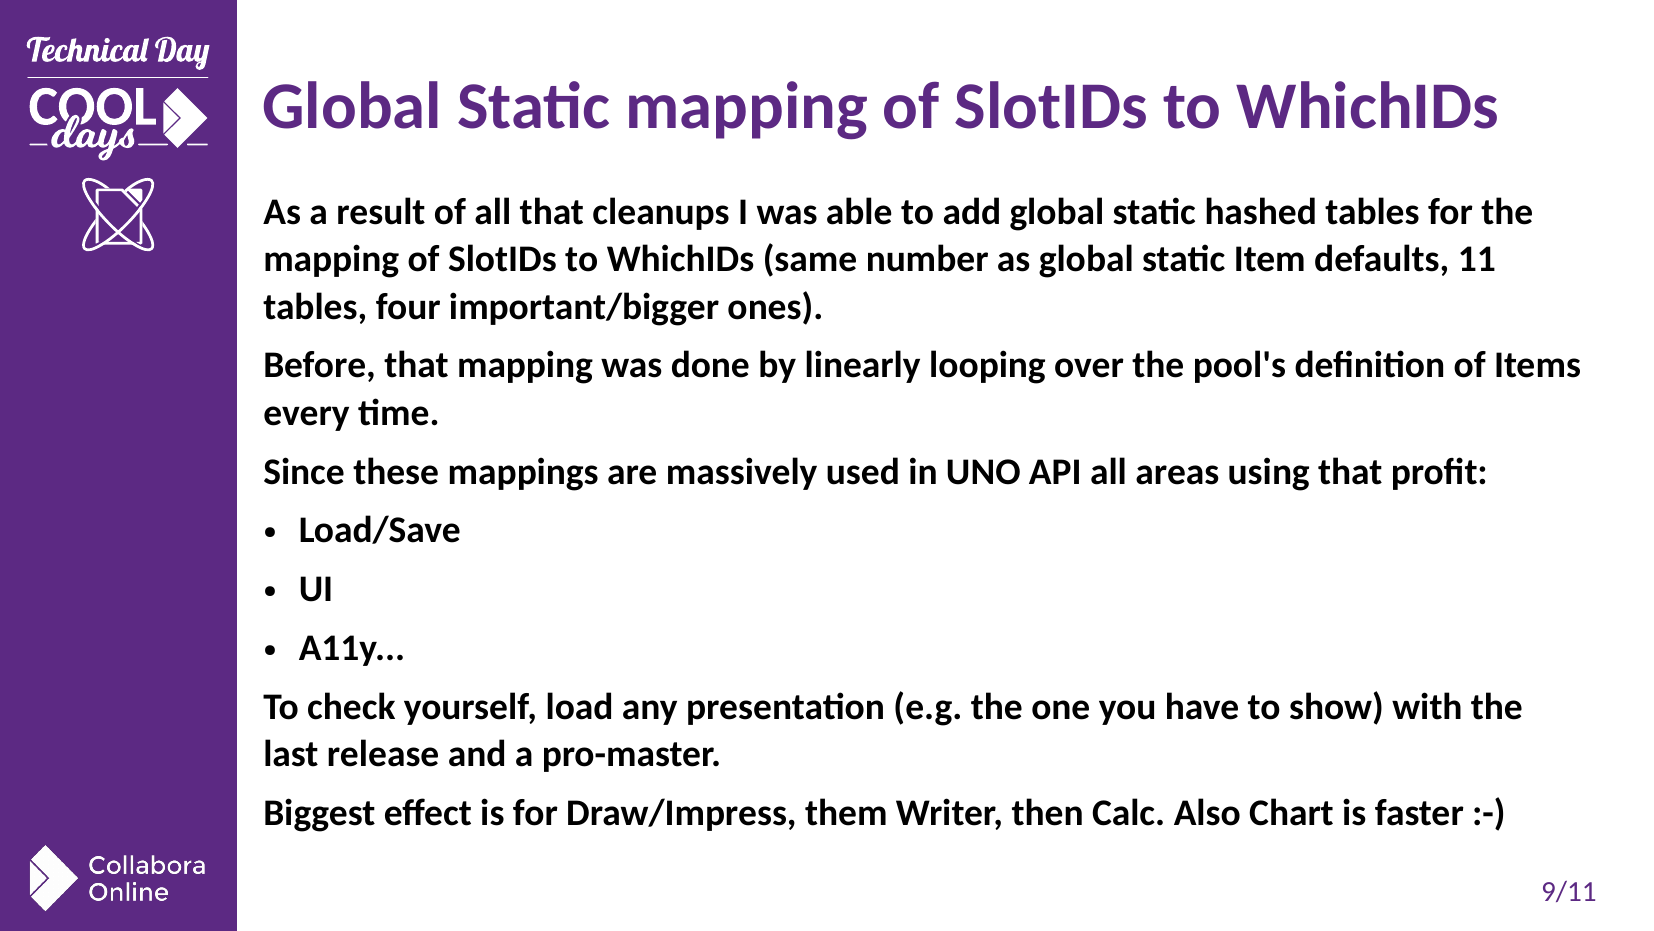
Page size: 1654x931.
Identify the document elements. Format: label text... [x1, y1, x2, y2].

picture [25, 840, 209, 916]
title Global Static mapping of SlotIDs to WhichIDs [262, 13, 1647, 145]
list As a result of all that cleanups I was able to add global static hashed tables for the mapping of SlotIDs to WhichIDs (same number as global static Item defaults, 11 tables, four important/bigger ones). Before, that mapping was done by linearly looping over the pool's definition of Items every time. Since these mappings are massively used in UNO API all areas using that profit: Load/Save UI A11y... To check yourself, load any presentation (e.g. the one you have to show) with the last release and a pro-master. Biggest effect is for Draw/Impress, them Writer, then Calc. Also Chart is faster :-) [263, 187, 1586, 874]
